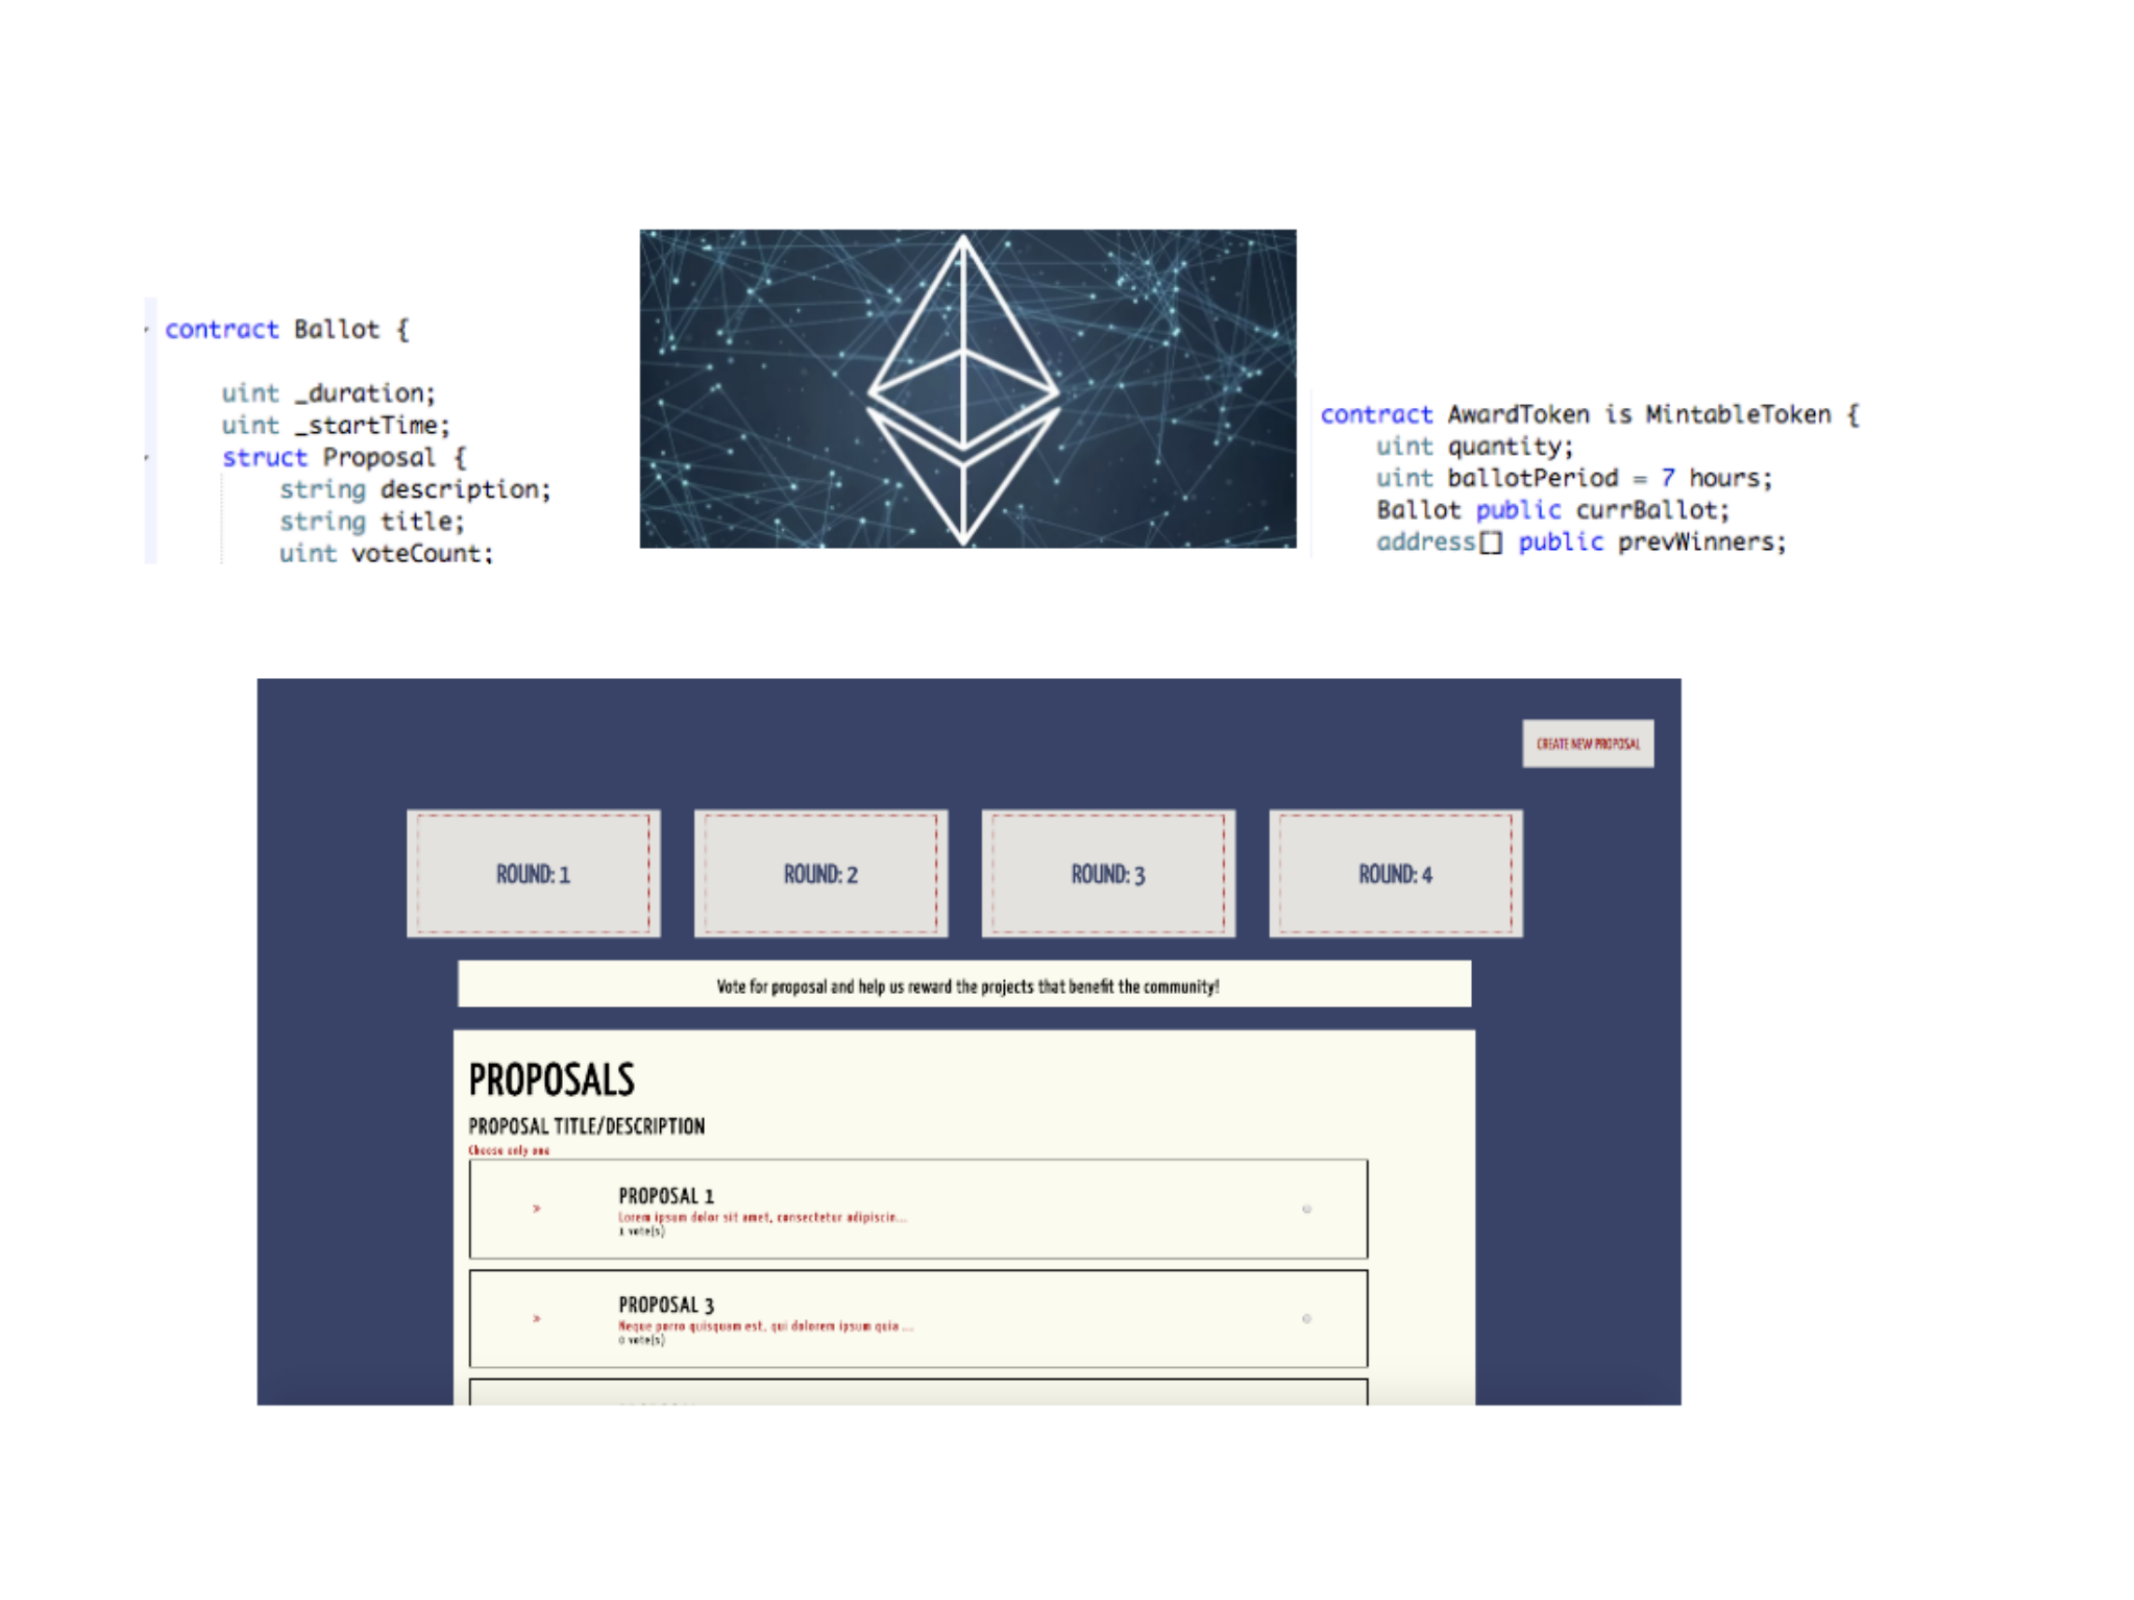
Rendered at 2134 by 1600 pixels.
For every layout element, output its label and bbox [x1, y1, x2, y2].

picture [24, 112, 2109, 1488]
